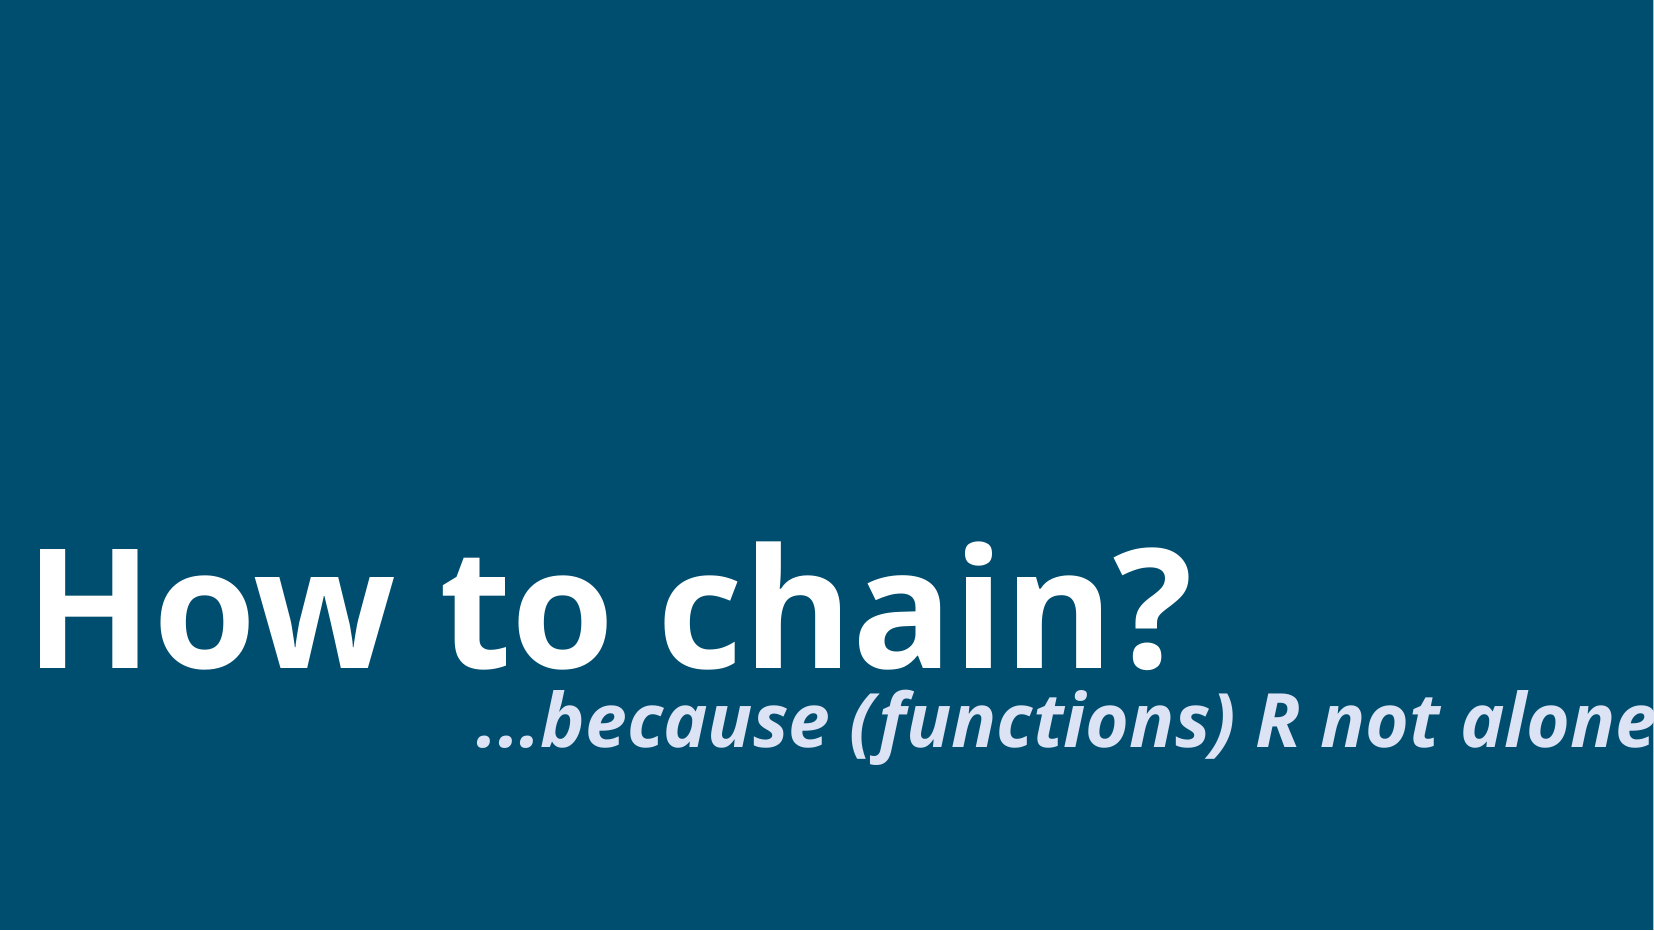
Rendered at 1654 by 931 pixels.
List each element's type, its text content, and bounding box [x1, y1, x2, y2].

text_box How to chain? [10, 483, 1643, 694]
text_box ...because (functions) R not alone [461, 660, 1638, 763]
